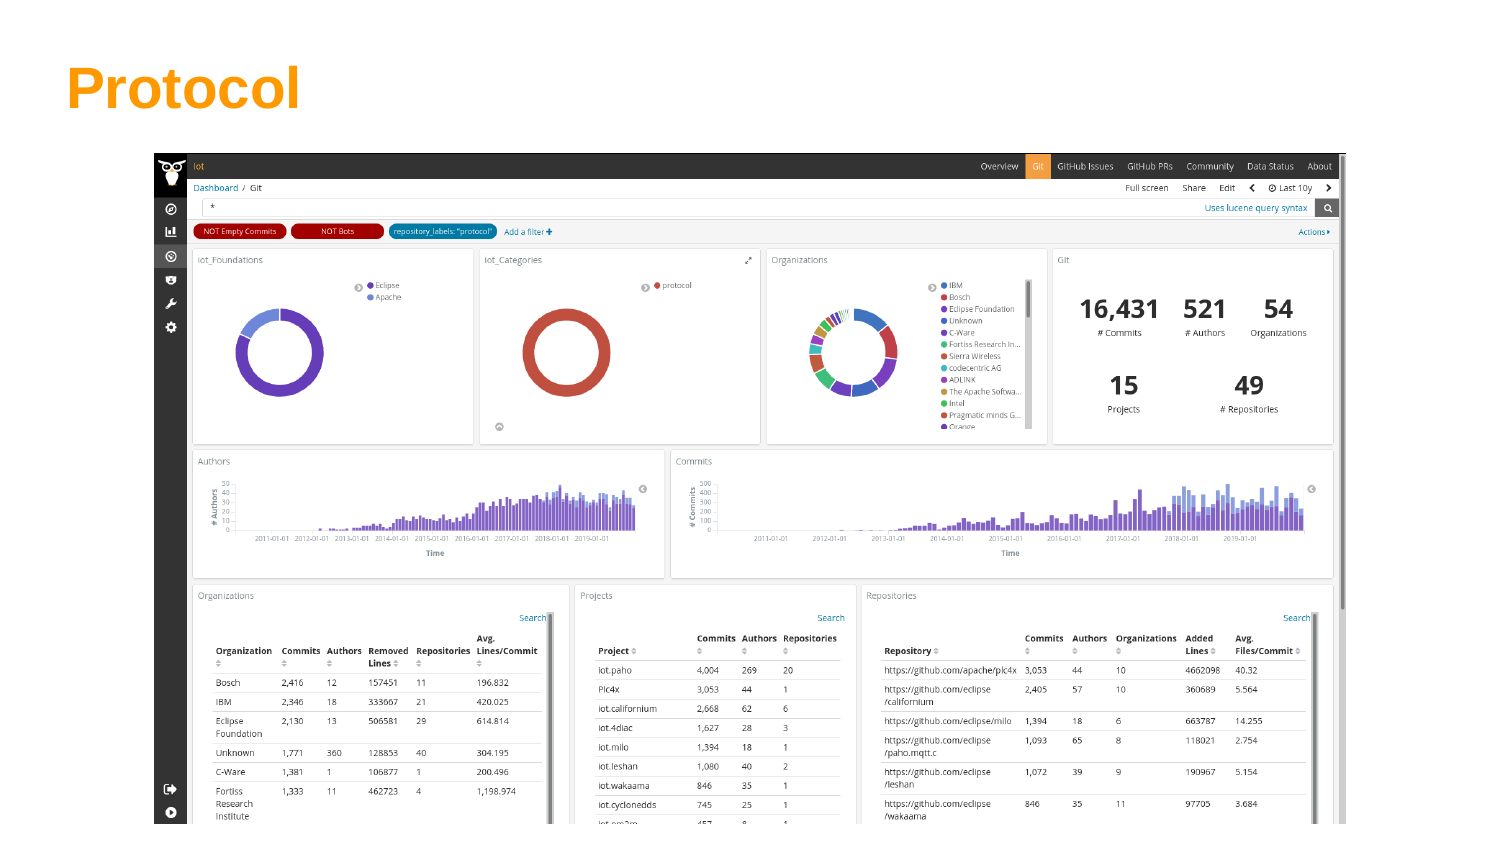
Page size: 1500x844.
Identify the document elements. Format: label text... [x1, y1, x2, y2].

picture [154, 153, 1346, 824]
title Protocol [51, 35, 1449, 130]
